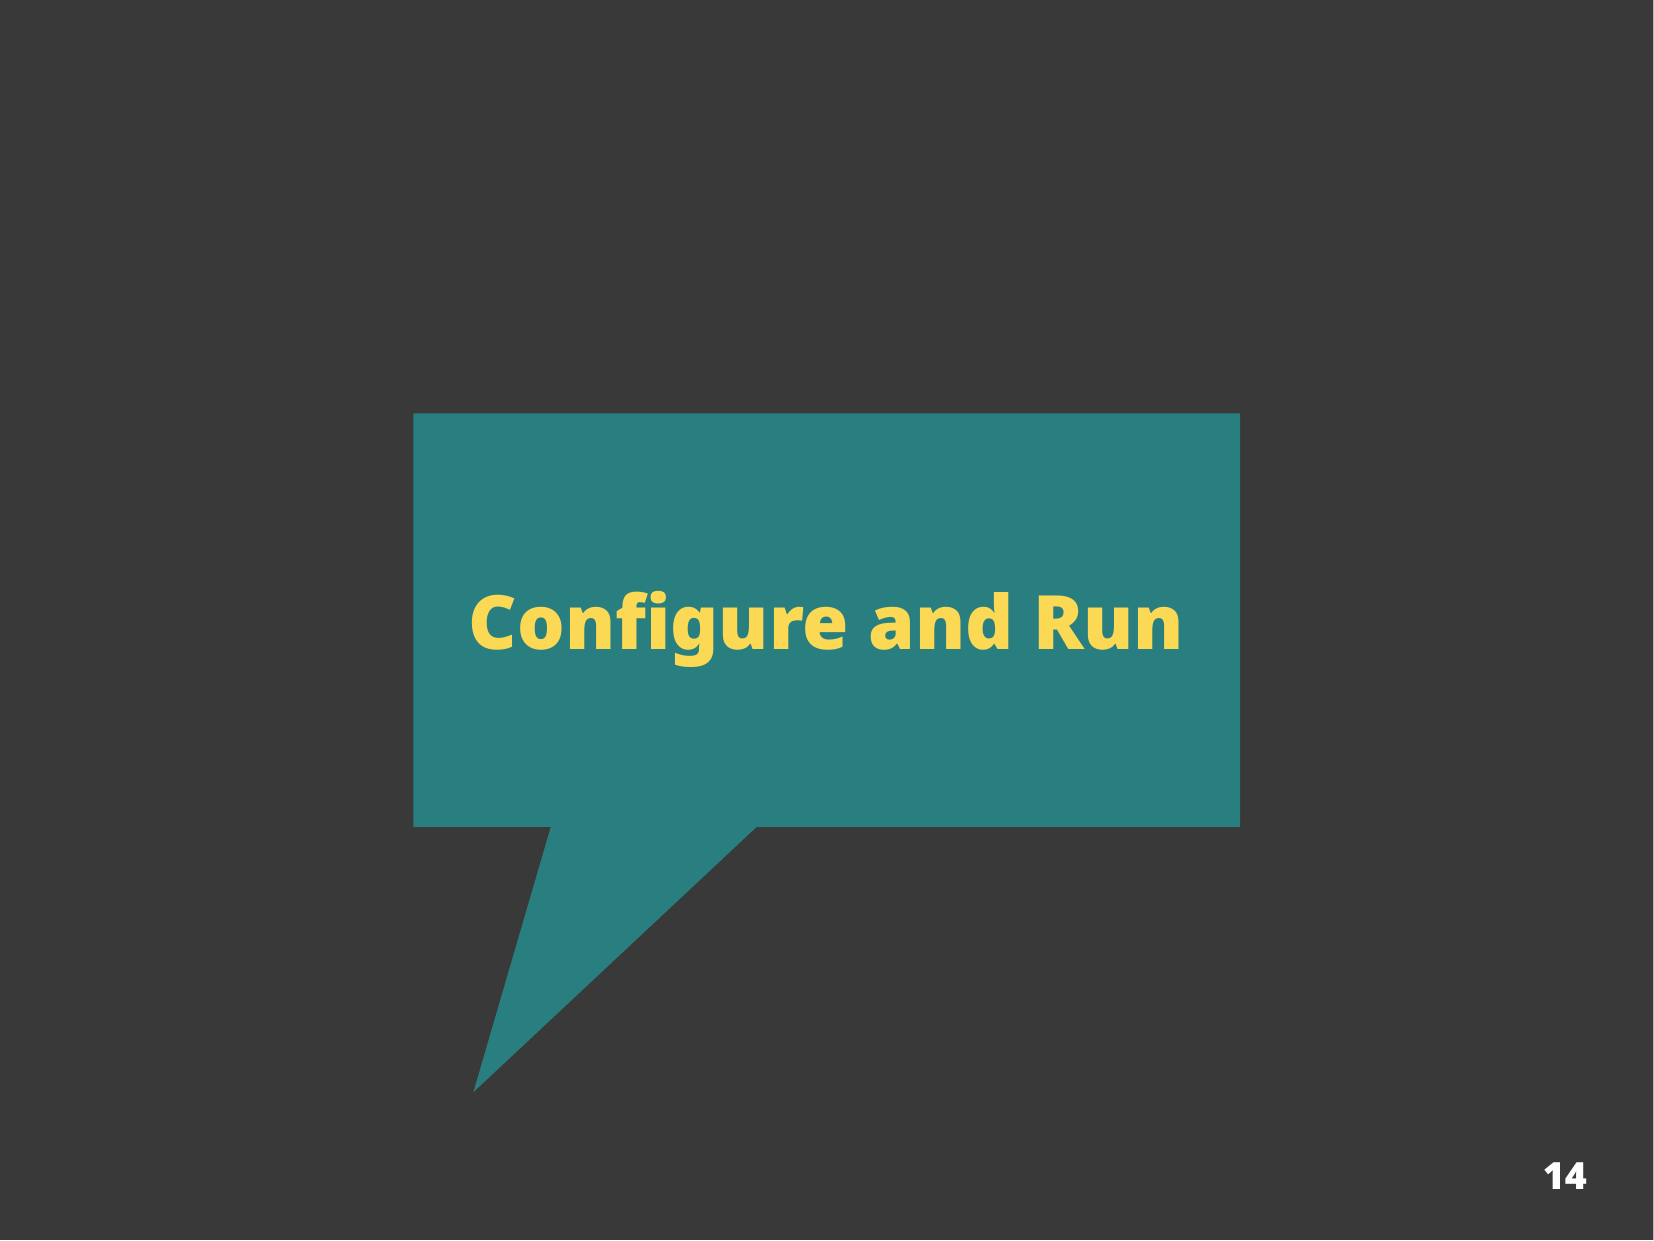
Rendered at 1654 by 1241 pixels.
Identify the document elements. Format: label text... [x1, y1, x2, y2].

title Configure and Run [442, 442, 1211, 798]
